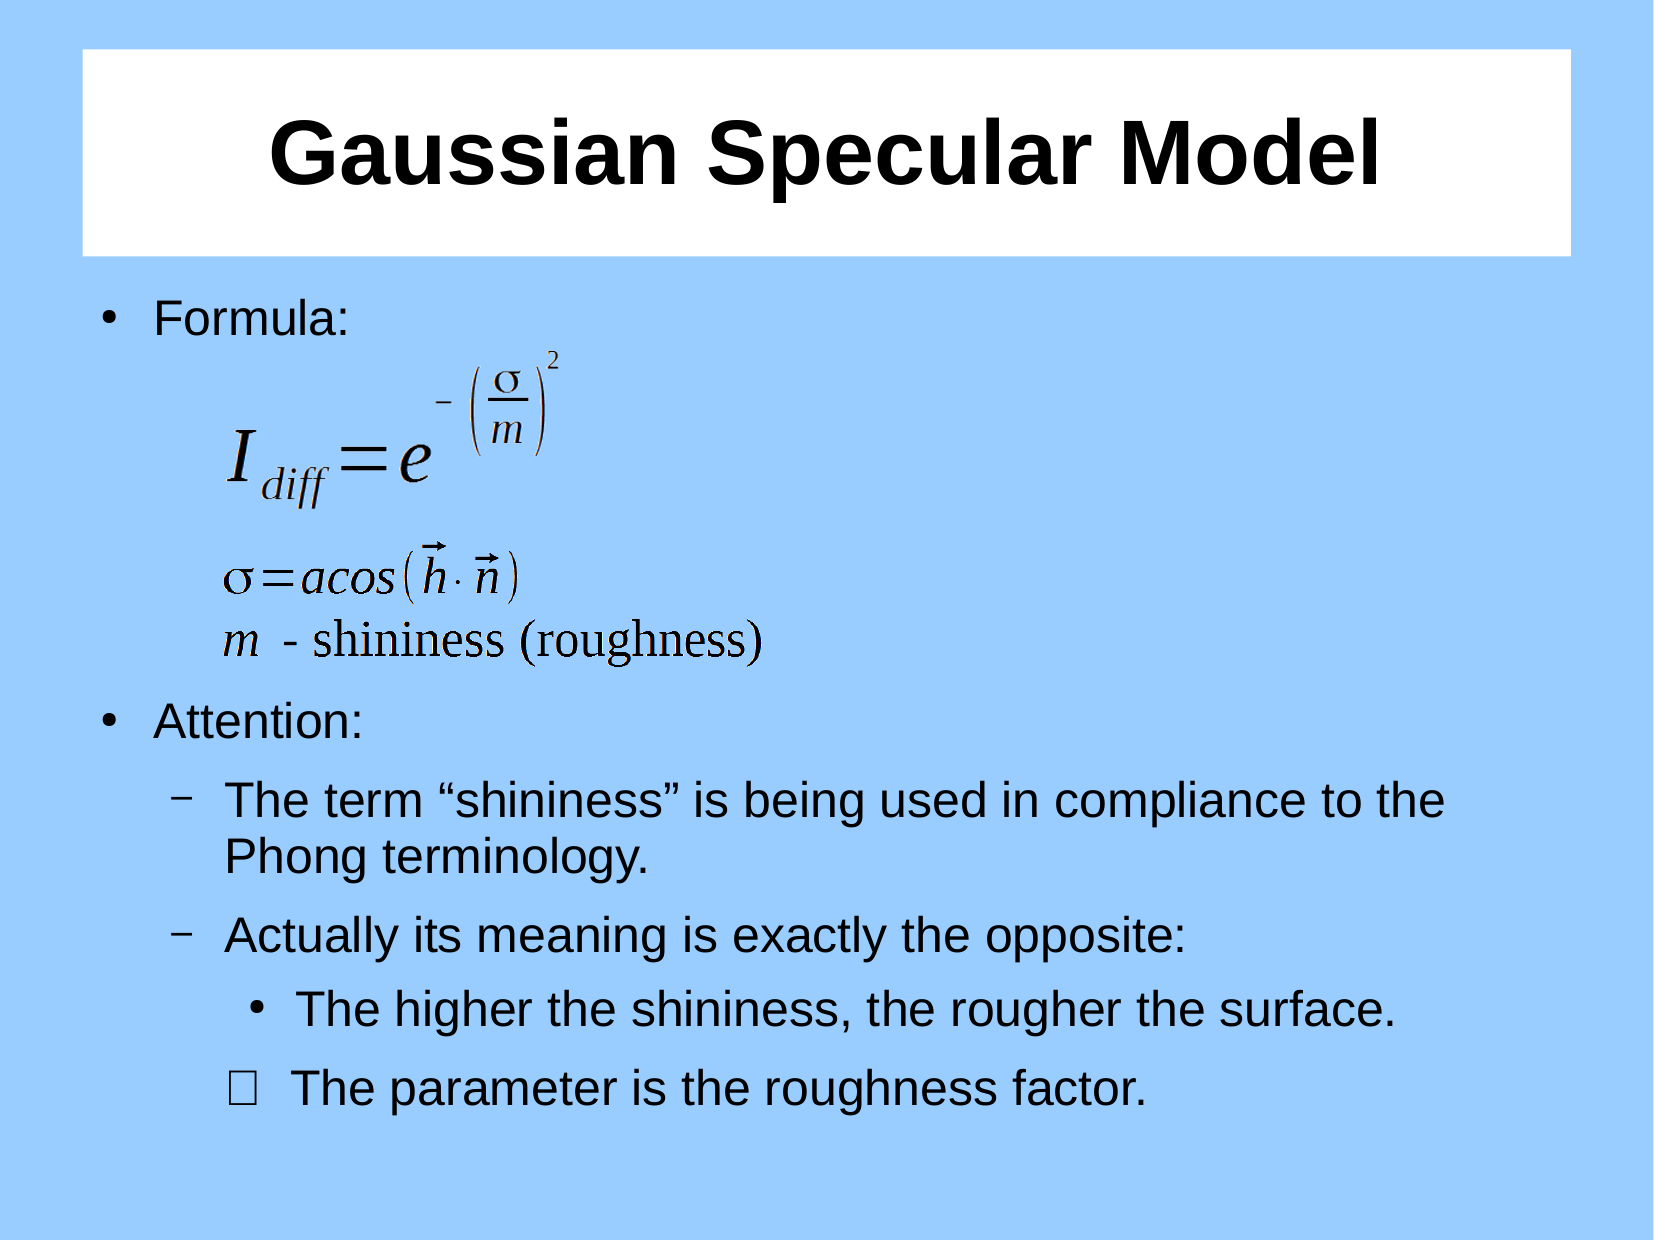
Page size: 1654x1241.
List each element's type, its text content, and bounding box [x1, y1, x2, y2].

picture [212, 536, 766, 674]
list Formula: Attention: The term “shininess” is being used in compliance to the Phong terminology. Actually its meaning is exactly the opposite: The higher the shininess, the rougher the surface.  The parameter is the roughness factor. [82, 290, 1571, 1170]
picture [220, 345, 567, 515]
title Gaussian Specular Model [82, 49, 1571, 257]
